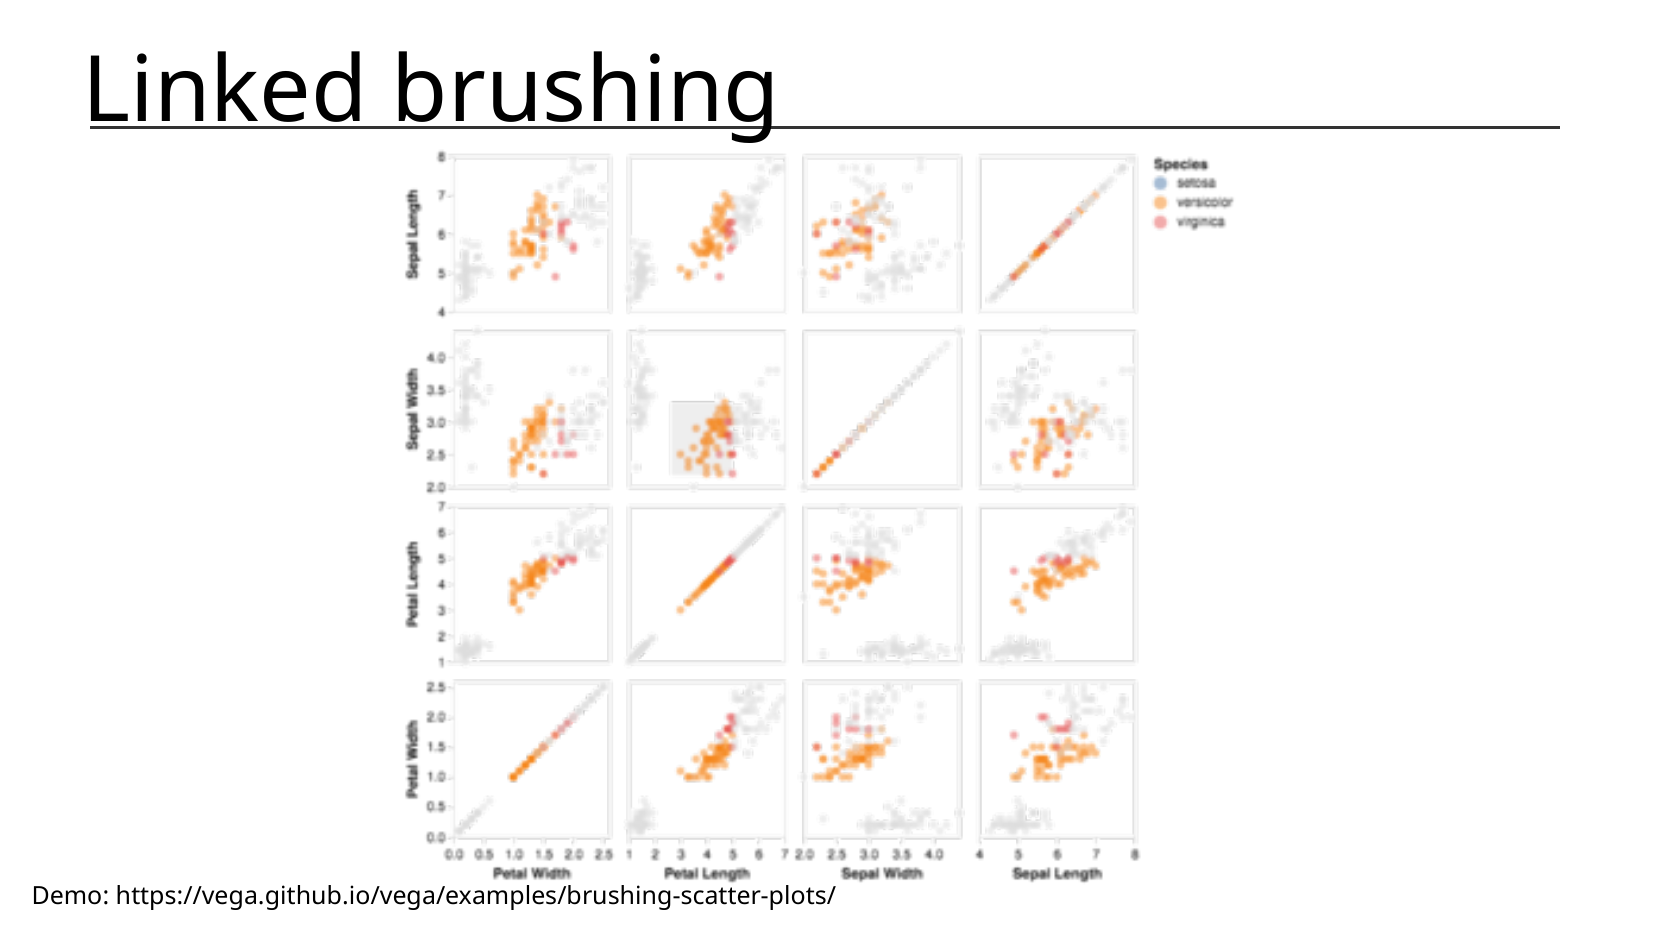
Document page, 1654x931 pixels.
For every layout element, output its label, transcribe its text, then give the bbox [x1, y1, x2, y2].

text_box Demo: https://vega.github.io/vega/examples/brushing-scatter-plots/ [16, 870, 868, 916]
picture [392, 136, 1248, 892]
title Linked brushing [82, 32, 1571, 140]
